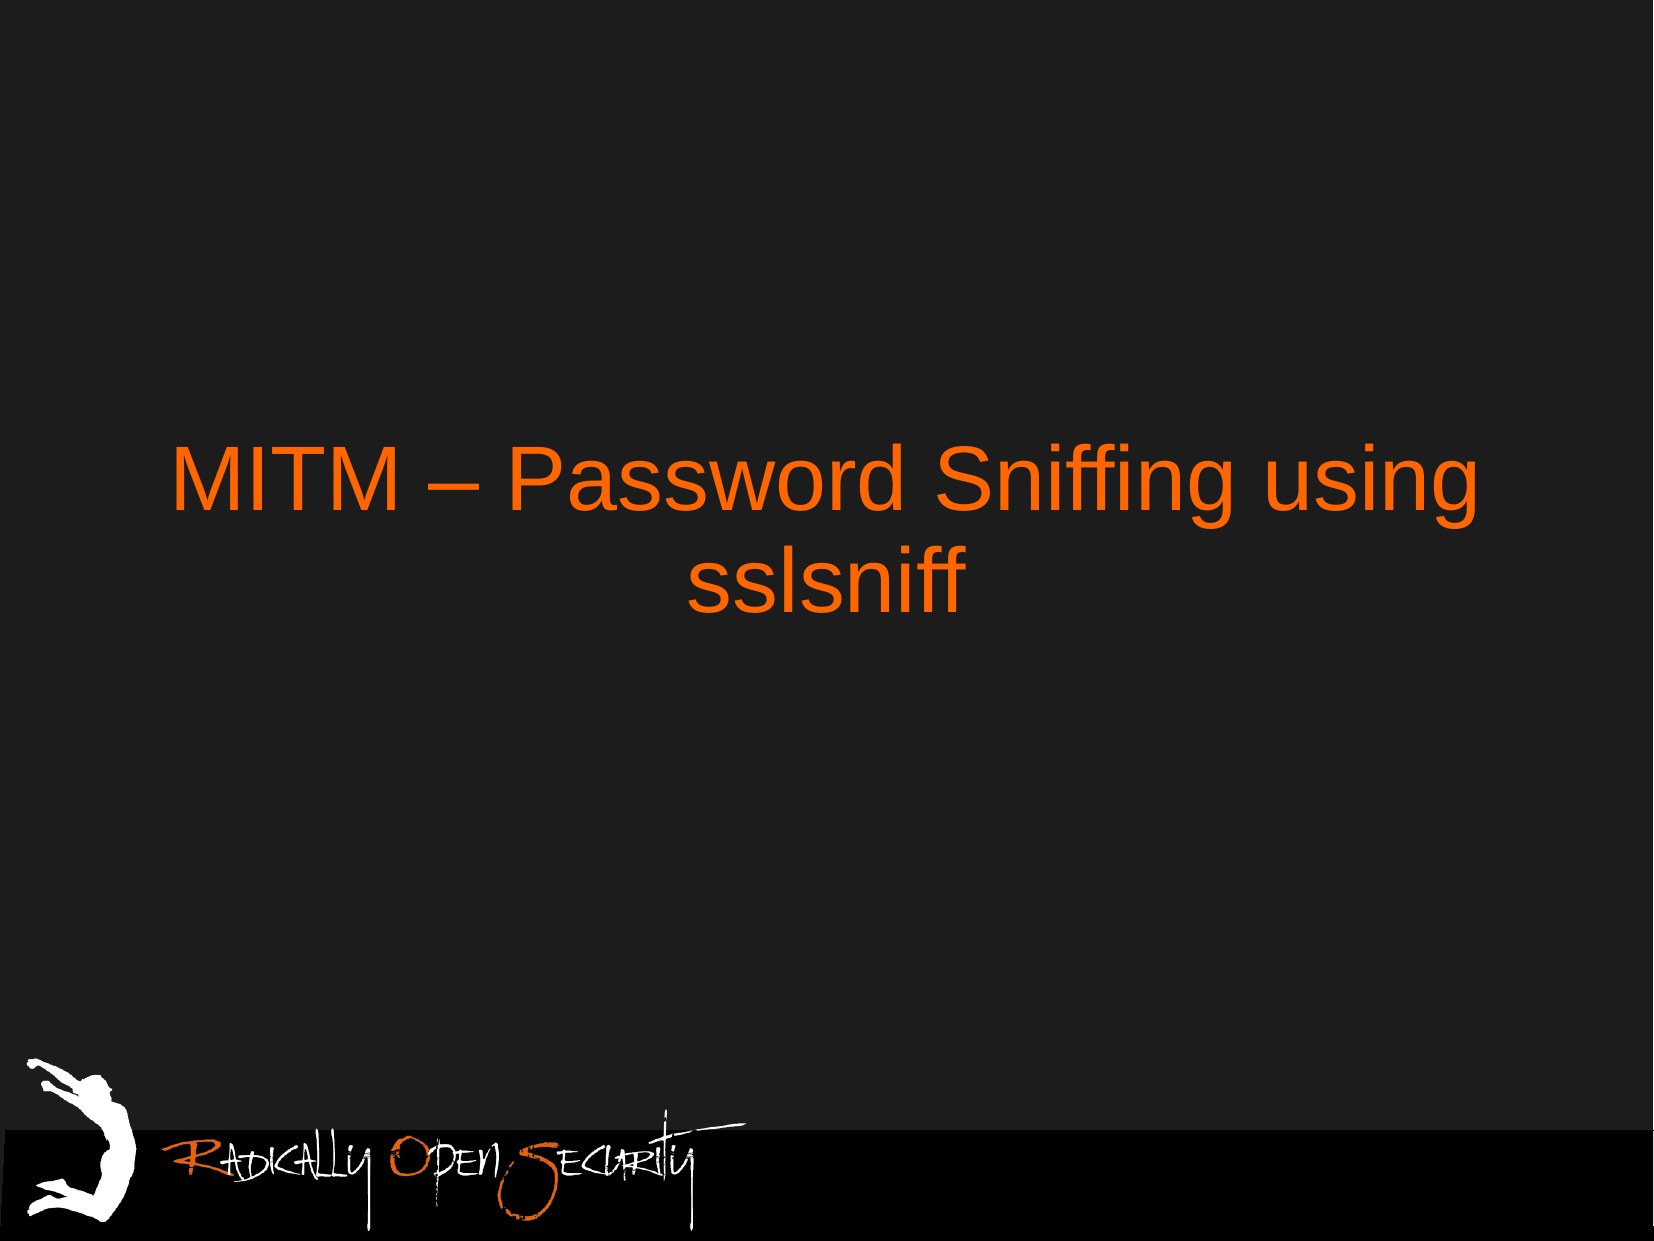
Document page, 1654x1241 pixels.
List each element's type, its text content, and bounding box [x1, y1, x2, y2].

picture [0, 1022, 778, 1241]
subtitle MITM – Password Sniffing using sslsniff [82, 49, 1571, 1010]
